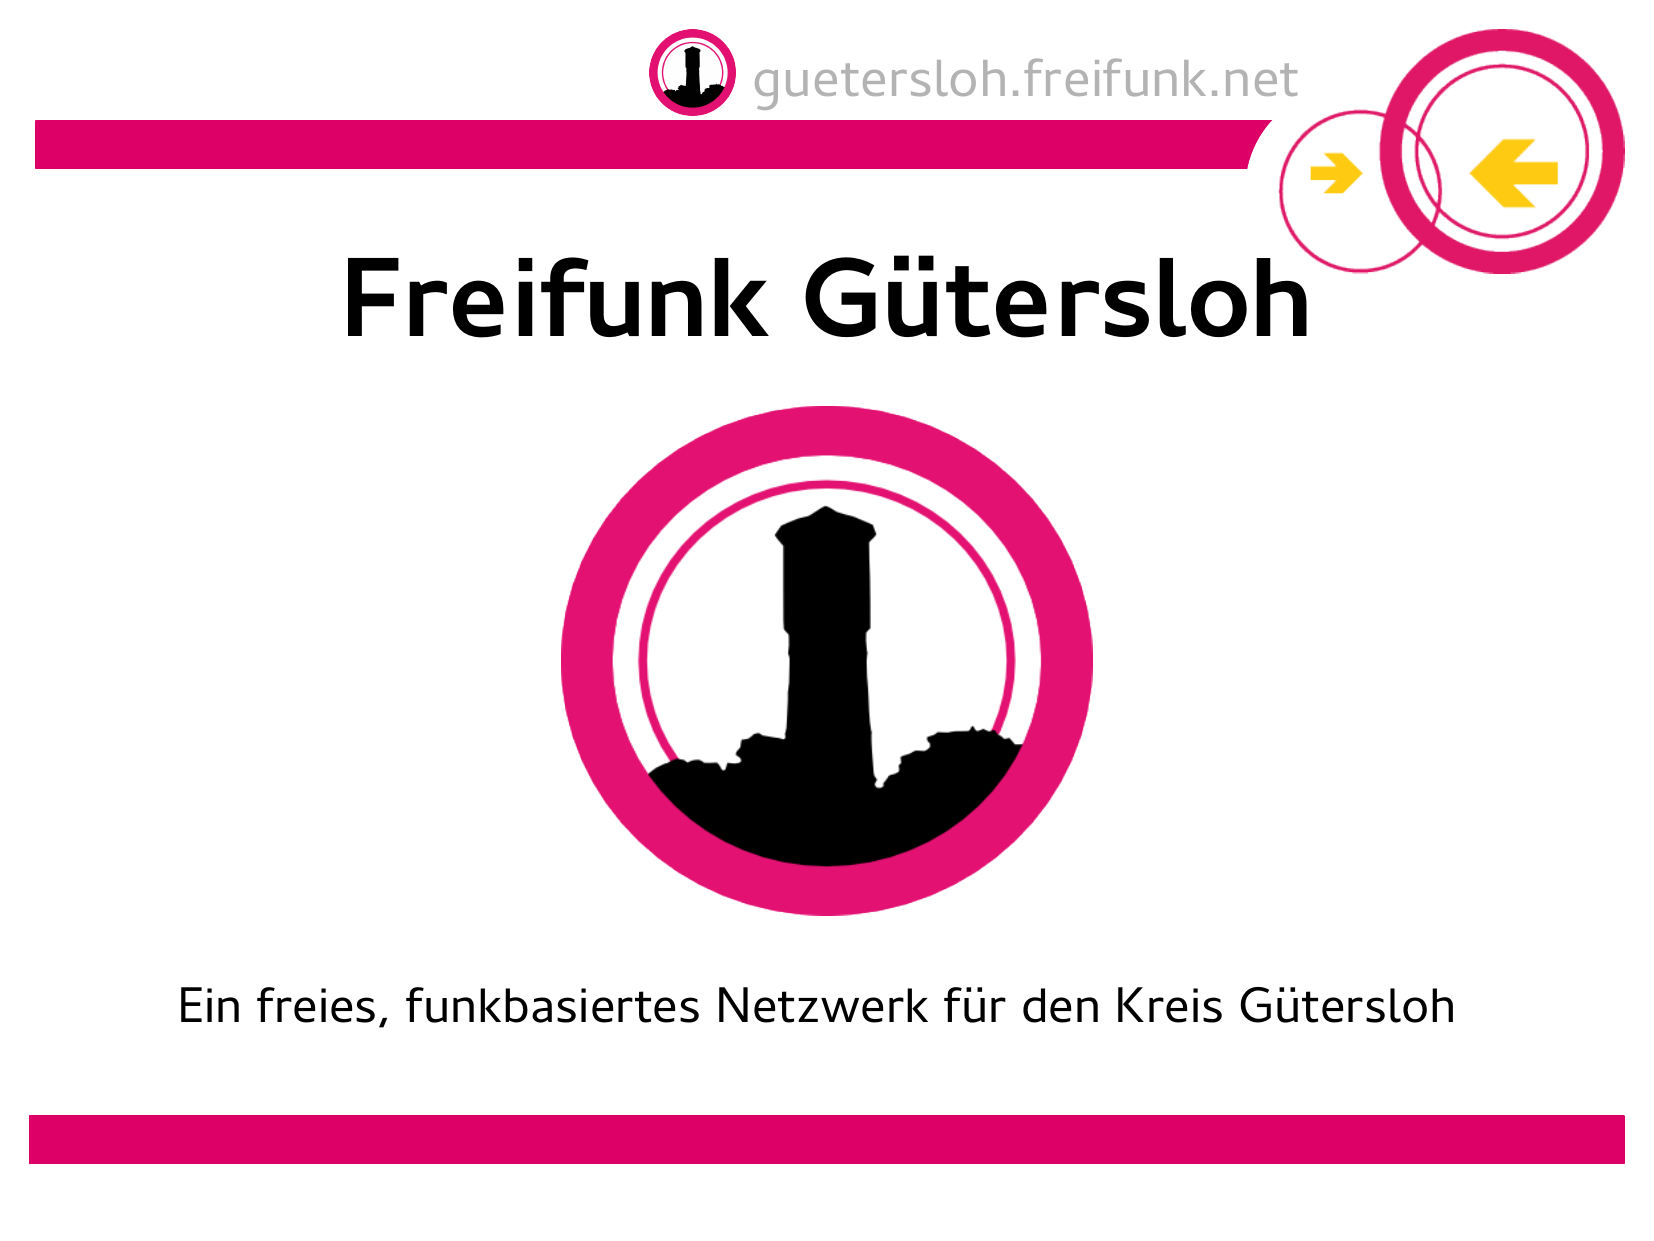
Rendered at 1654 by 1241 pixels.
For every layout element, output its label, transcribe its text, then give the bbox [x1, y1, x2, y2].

picture [1278, 29, 1625, 274]
picture [649, 29, 736, 116]
picture [561, 406, 1093, 916]
title Freifunk Gütersloh [88, 233, 1565, 385]
text_box Ein freies, funkbasiertes Netzwerk für den Kreis Gütersloh [162, 962, 1492, 1087]
